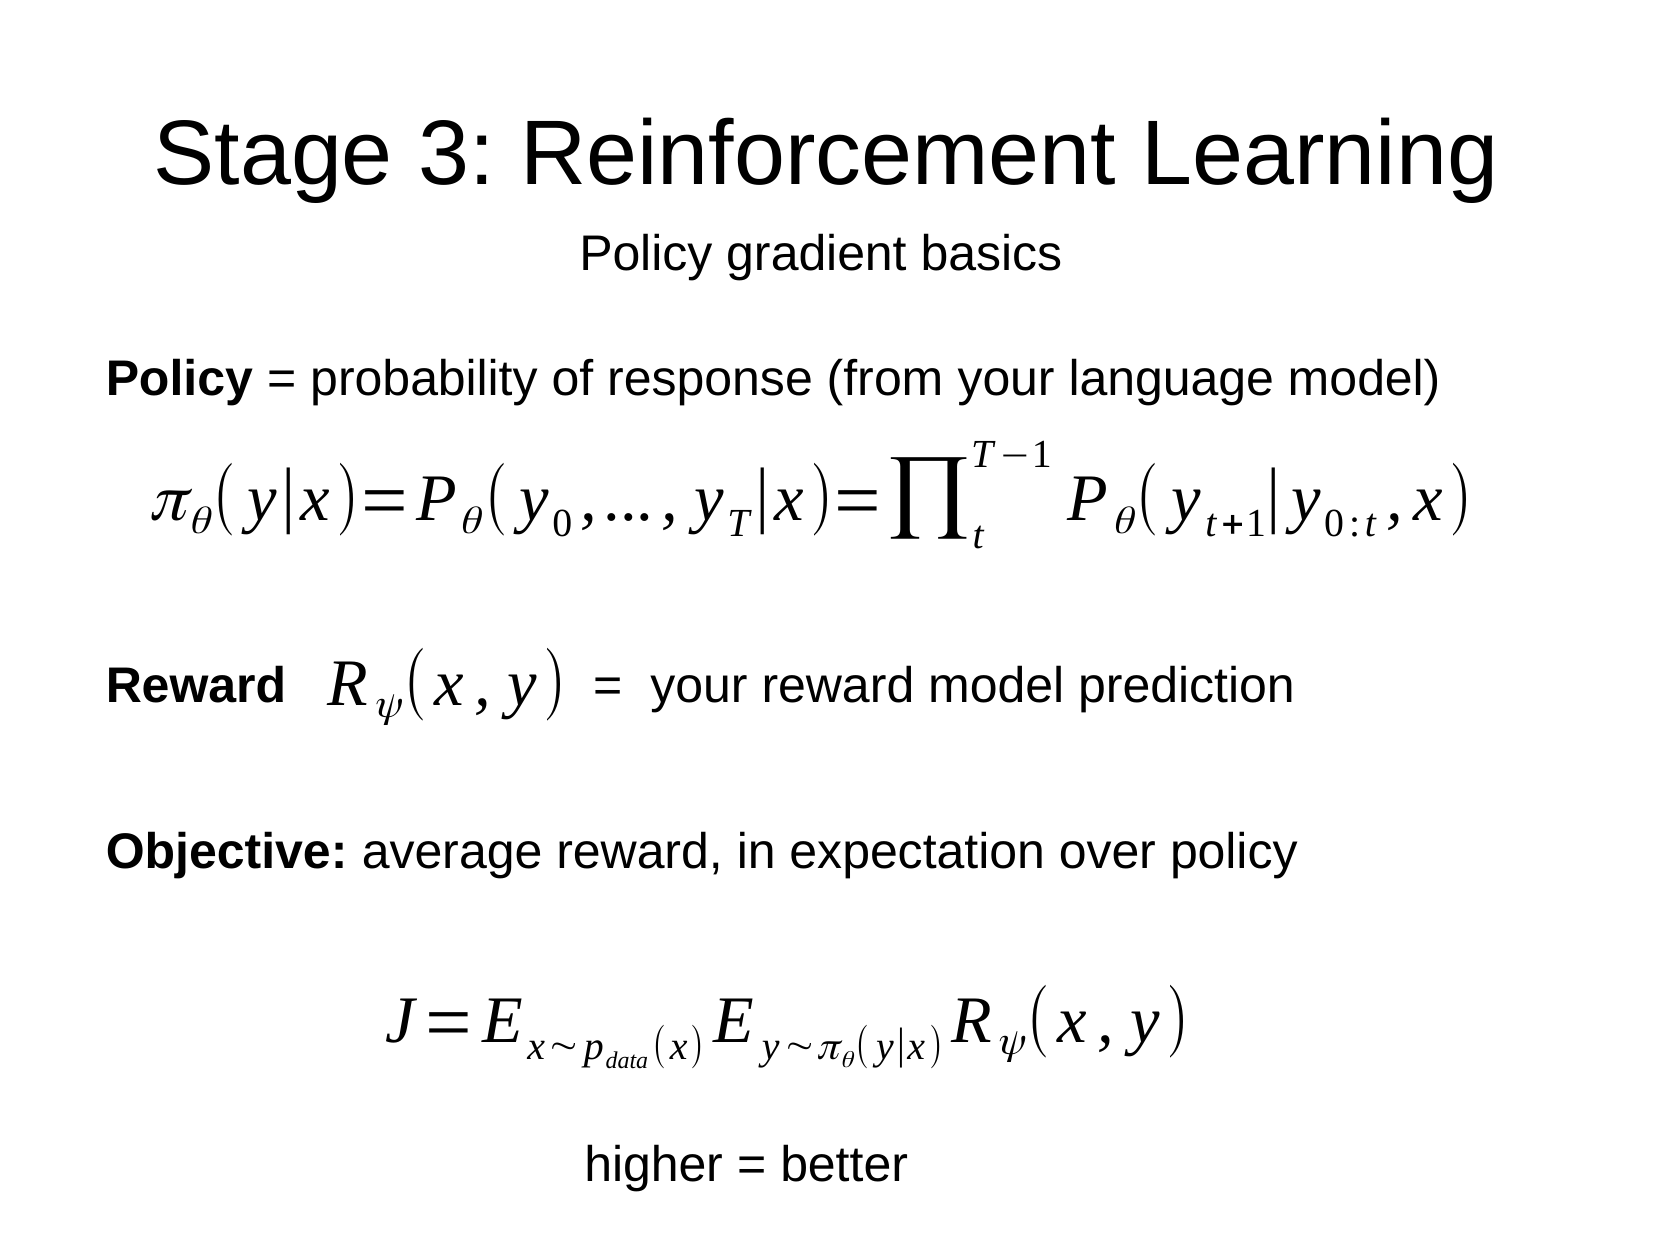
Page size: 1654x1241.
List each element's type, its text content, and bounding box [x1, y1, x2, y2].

title Stage 3: Reinforcement Learning [82, 49, 1571, 257]
chart [377, 981, 1196, 1074]
chart [141, 431, 1478, 558]
text_box Reward = your reward model prediction [91, 650, 1450, 777]
text_box higher = better [569, 1128, 944, 1241]
text_box Objective: average reward, in expectation over policy [91, 815, 1450, 942]
chart [318, 644, 572, 650]
text_box Policy gradient basics [564, 217, 1142, 342]
text_box Policy = probability of response (from your language model) [91, 342, 1630, 470]
